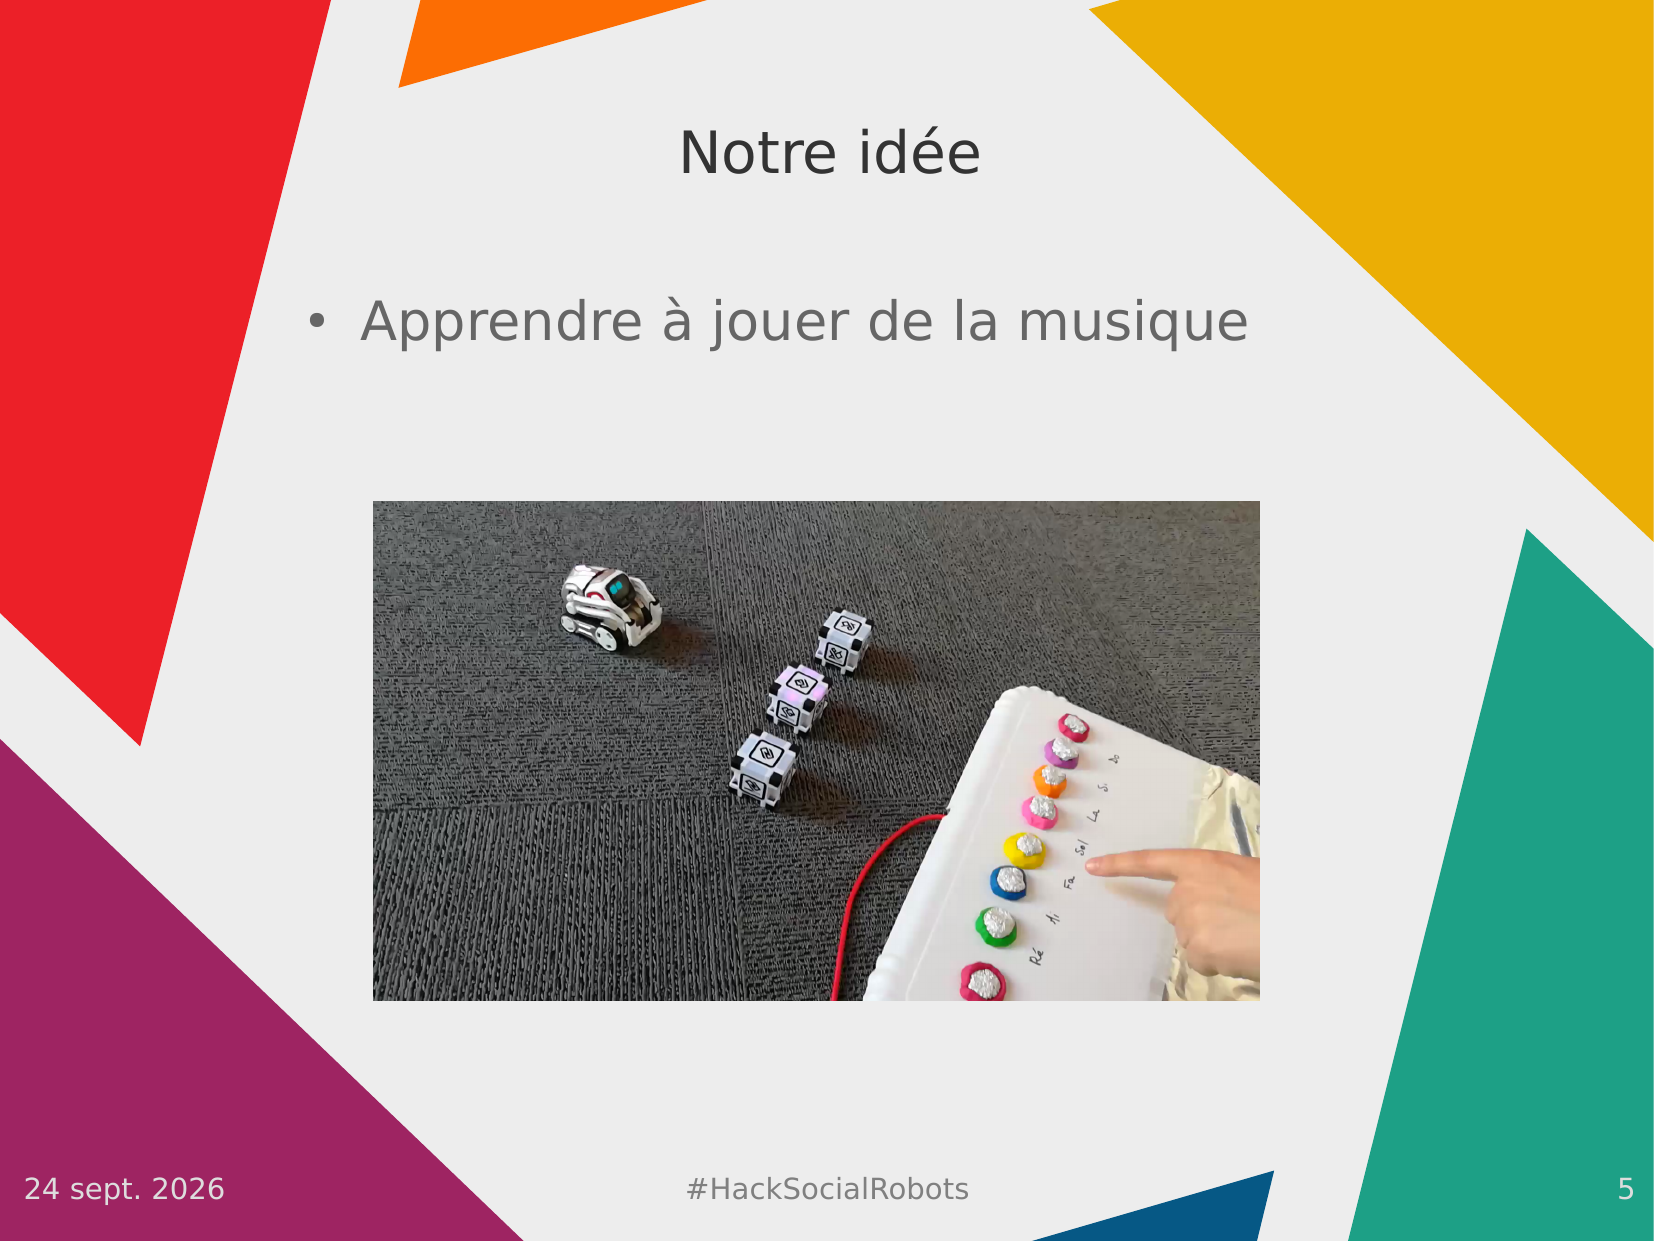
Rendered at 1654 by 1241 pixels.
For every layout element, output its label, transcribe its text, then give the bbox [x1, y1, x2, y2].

picture [373, 501, 1260, 1001]
title Notre idée [289, 49, 1372, 257]
list Apprendre à jouer de la musique [289, 290, 1372, 1090]
